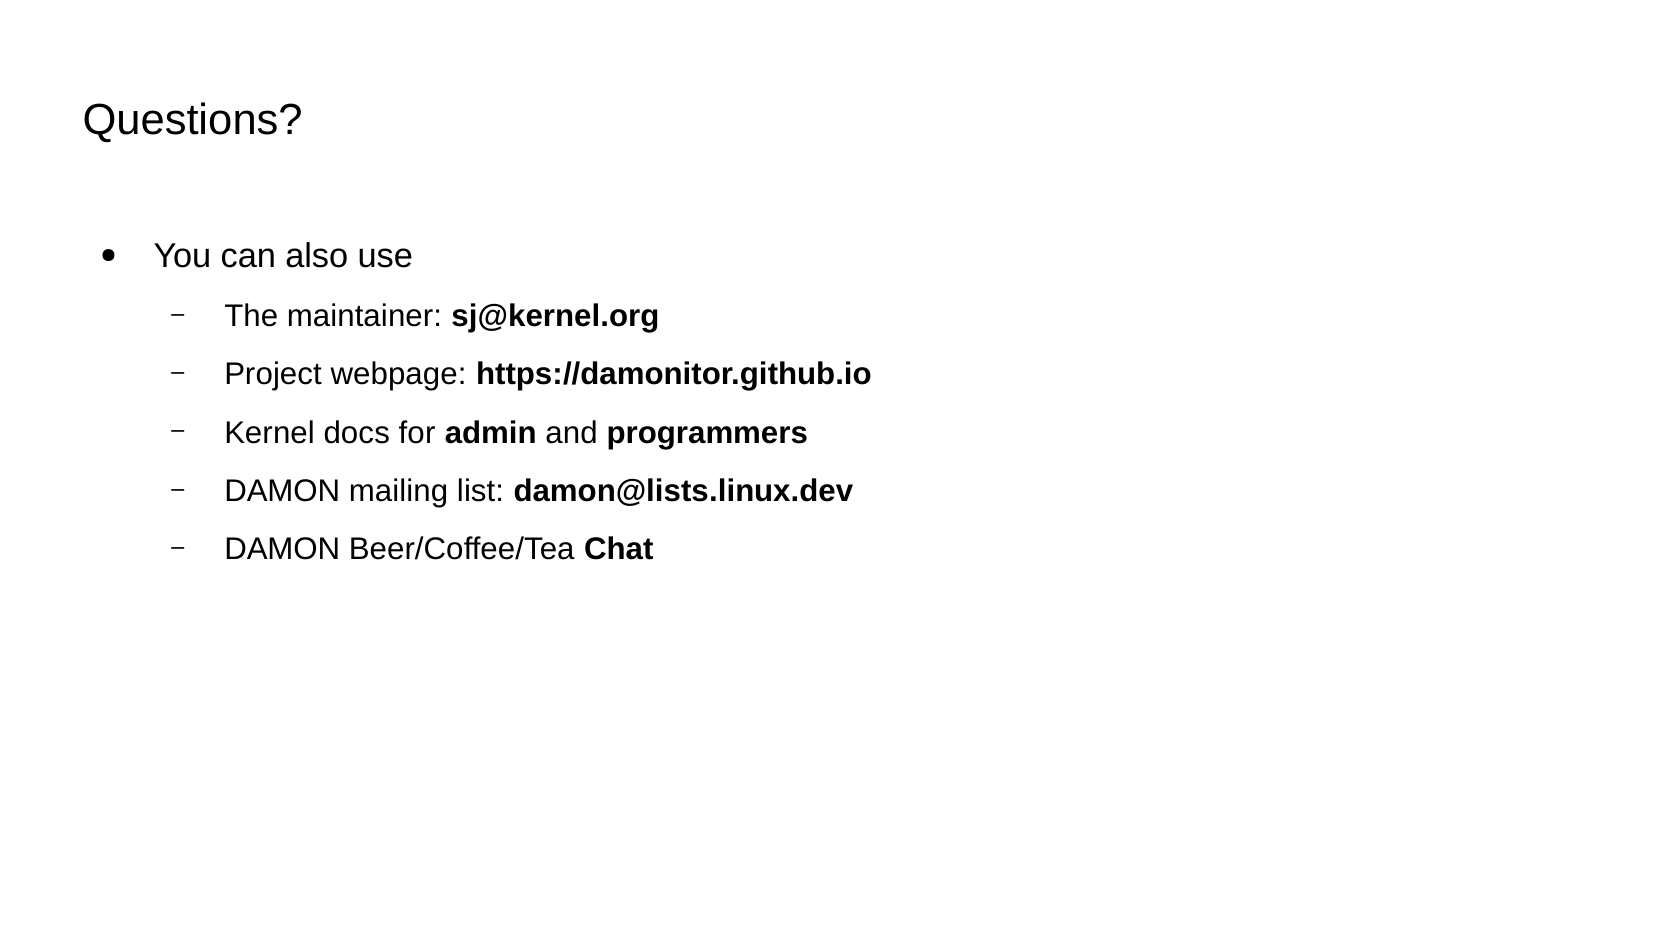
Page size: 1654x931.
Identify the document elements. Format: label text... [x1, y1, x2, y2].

title Questions? [82, 81, 1571, 157]
list You can also use The maintainer: sj@kernel.org Project webpage: https://damonitor.github.io Kernel docs for admin and programmers DAMON mailing list: damon@lists.linux.dev DAMON Beer/Coffee/Tea Chat [82, 236, 1571, 751]
